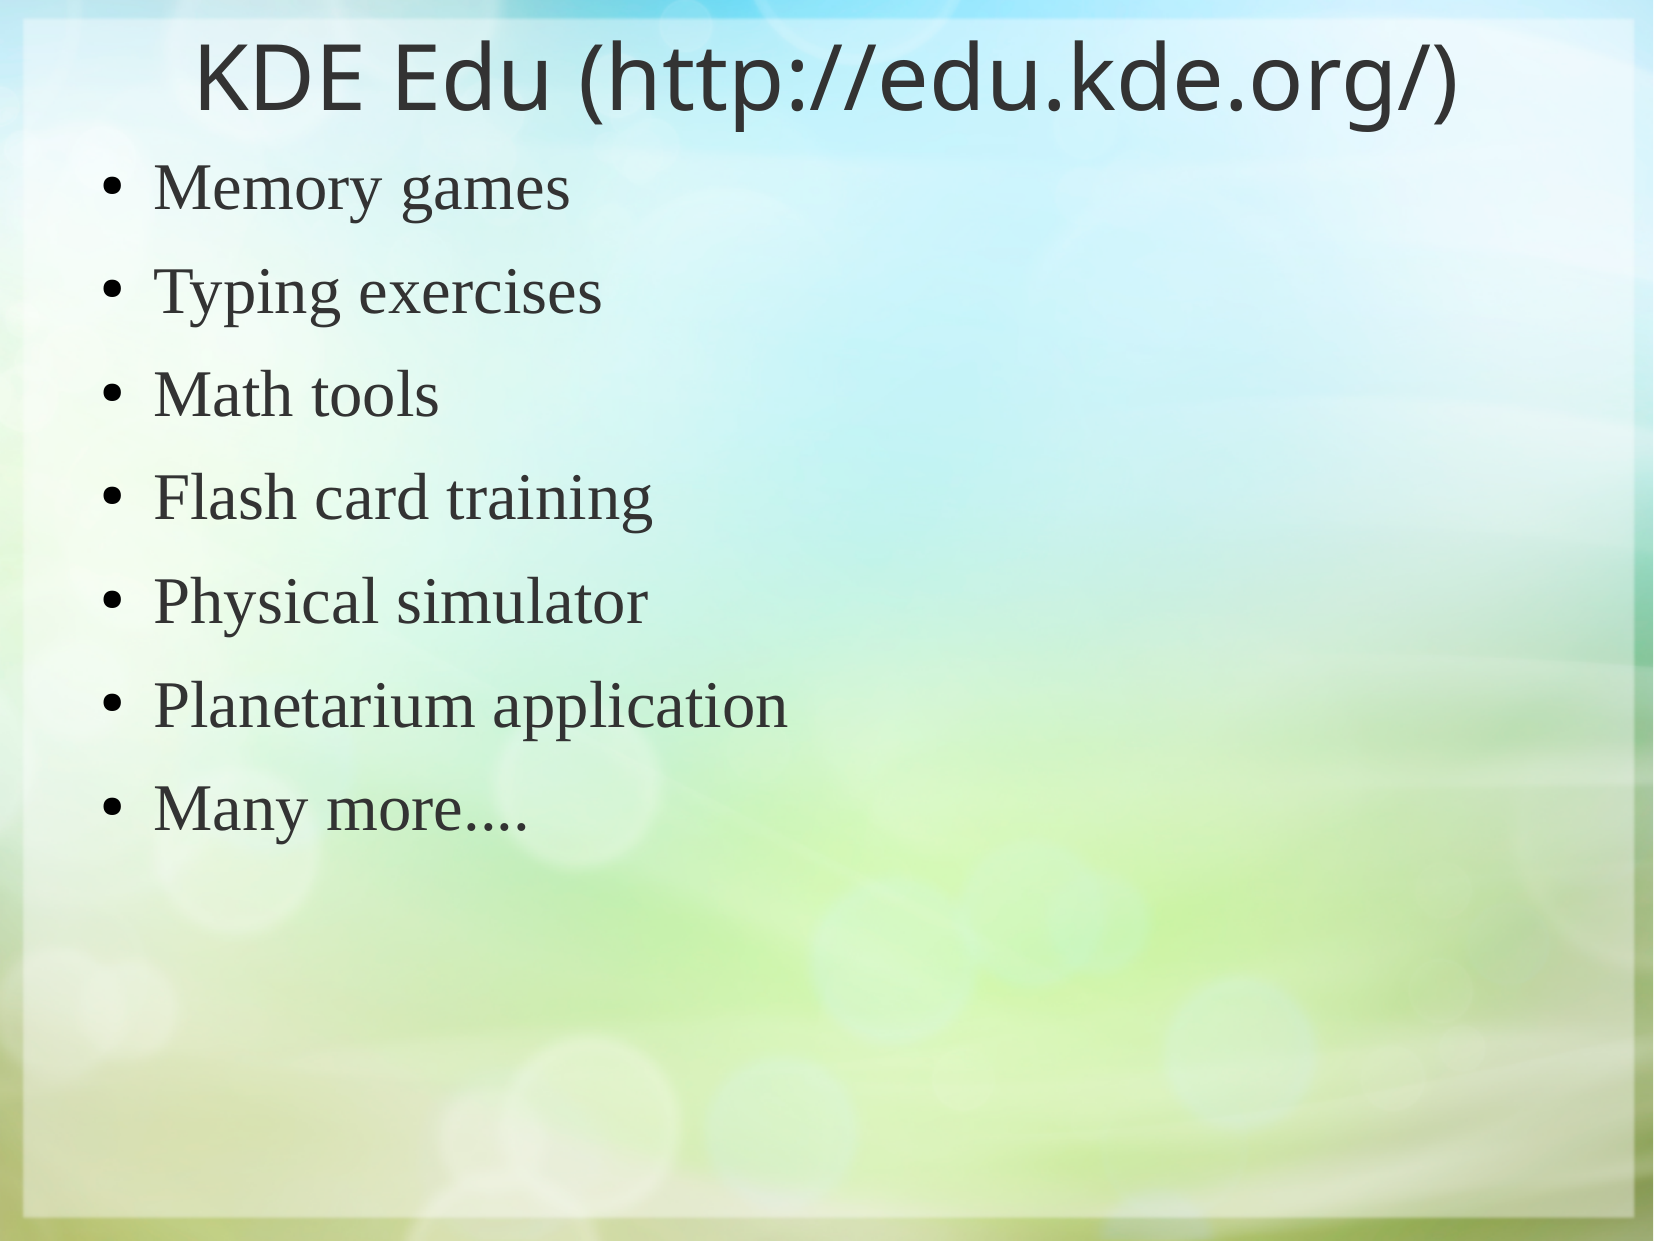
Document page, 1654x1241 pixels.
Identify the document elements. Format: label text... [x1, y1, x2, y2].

list Memory games Typing exercises Math tools Flash card training Physical simulator Planetarium application Many more.... [82, 150, 1571, 870]
title KDE Edu (http://edu.kde.org/) [82, 0, 1571, 150]
picture [0, 0, 1654, 1241]
